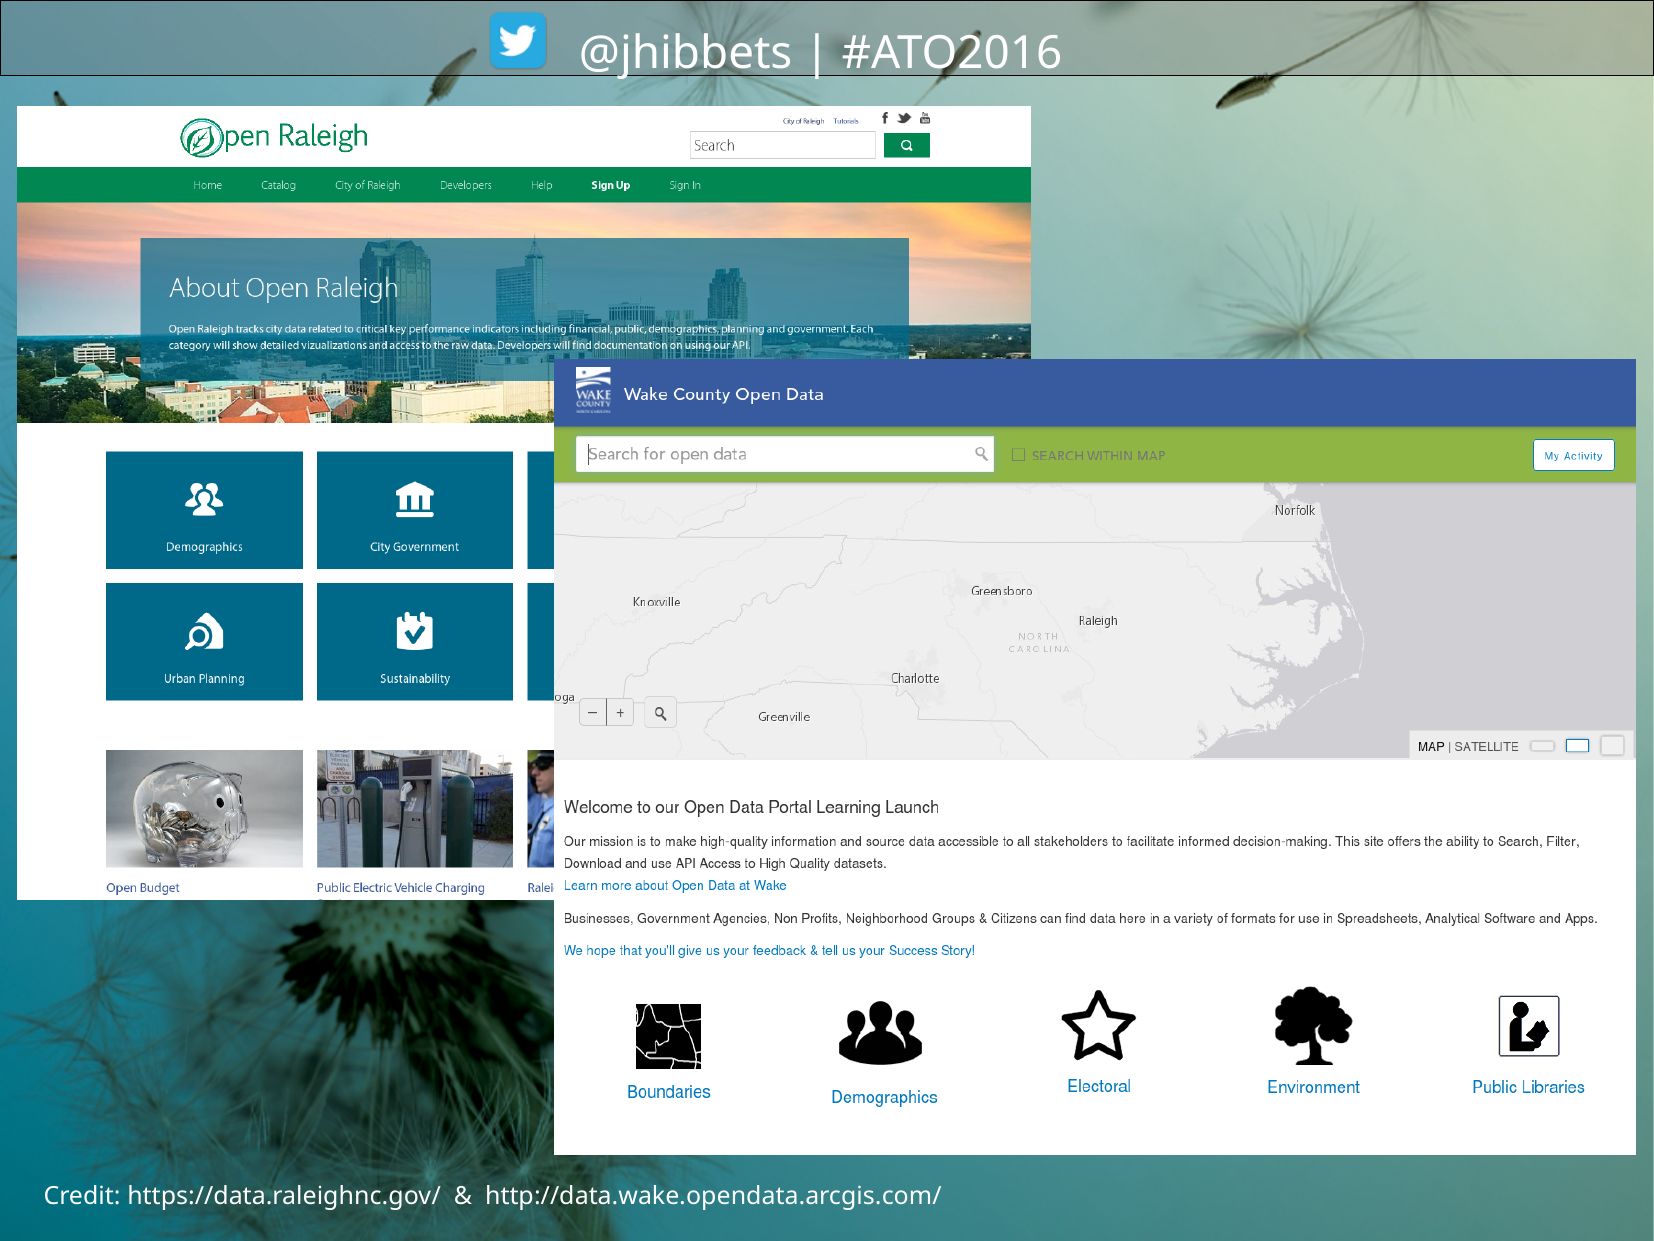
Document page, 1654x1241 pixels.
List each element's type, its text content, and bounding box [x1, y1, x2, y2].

picture [0, 76, 1654, 1241]
picture [488, 11, 549, 72]
text_box Credit: https://data.raleighnc.gov/ & http://data.wake.opendata.arcgis.com/ [28, 1170, 964, 1210]
